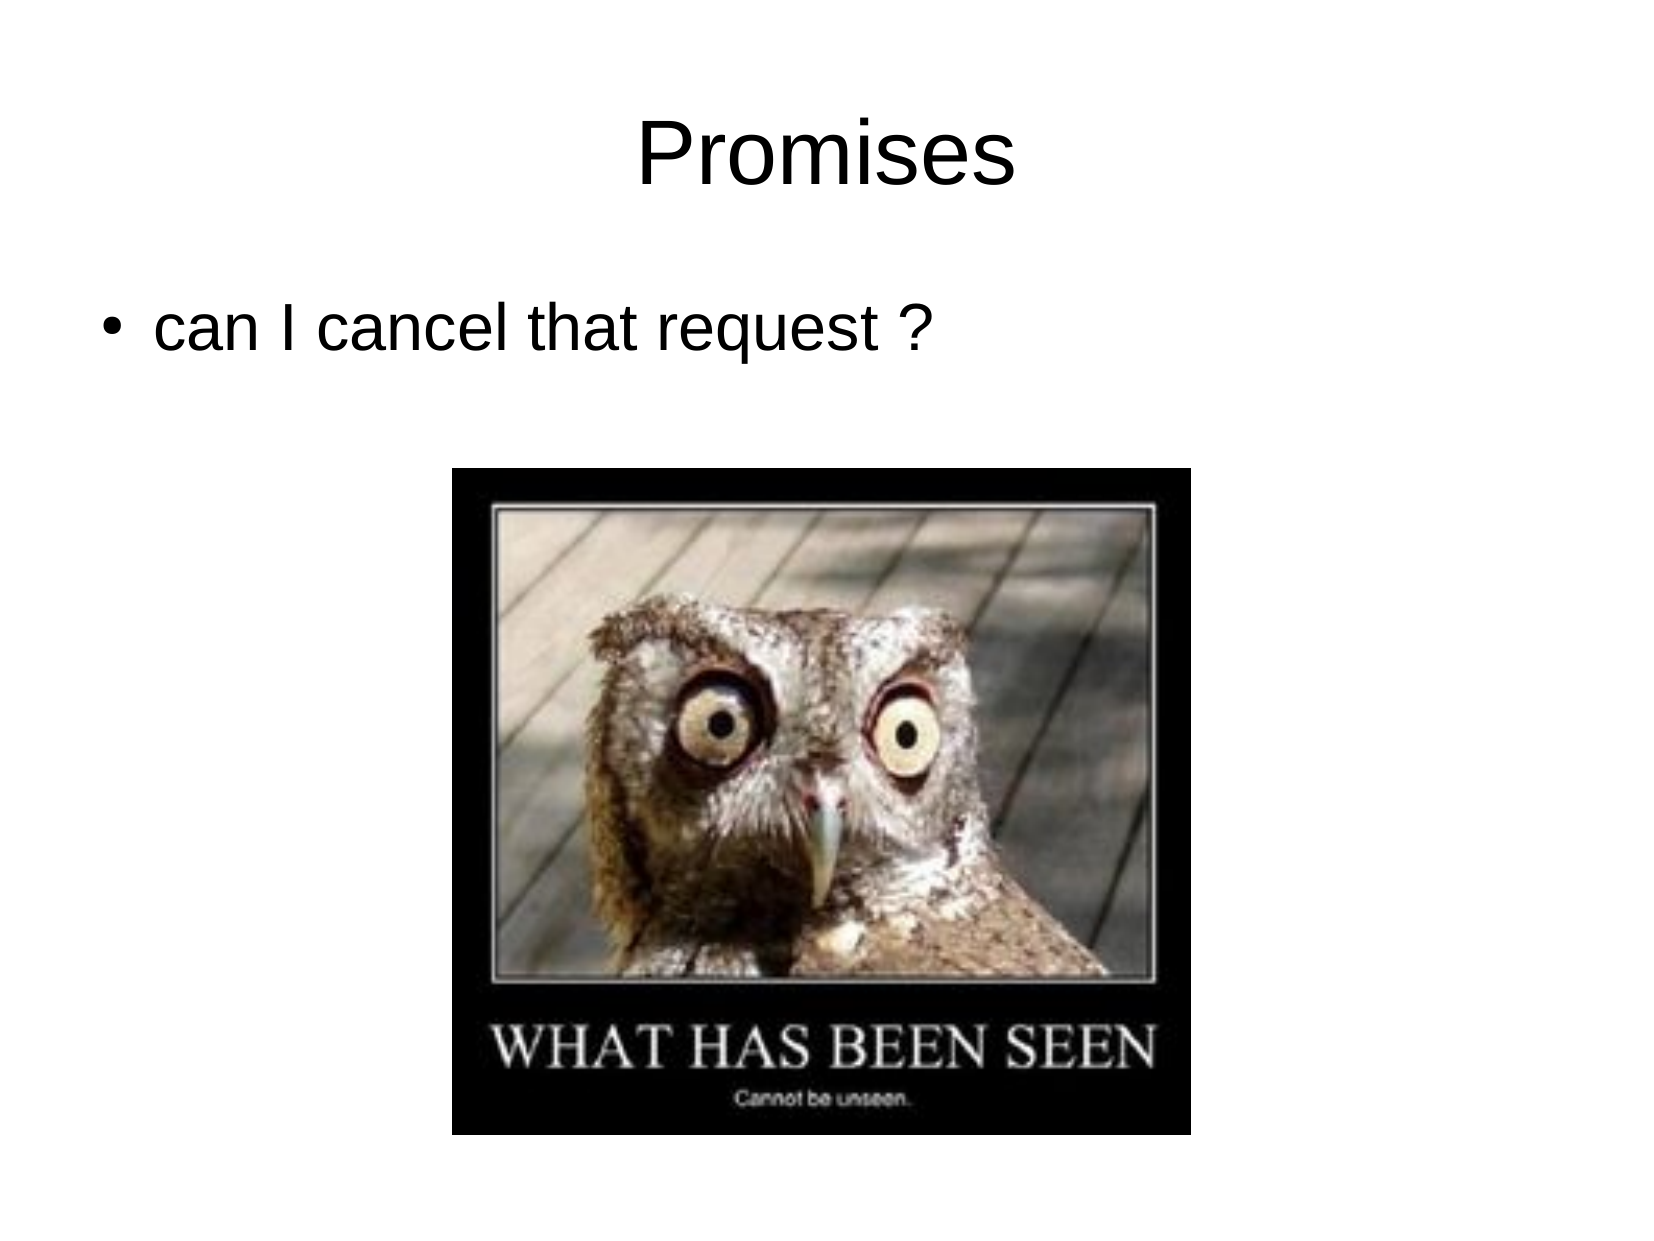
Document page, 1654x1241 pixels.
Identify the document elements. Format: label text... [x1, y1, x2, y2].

picture [452, 468, 1191, 1135]
title Promises [82, 49, 1571, 257]
list can I cancel that request ? [82, 290, 1571, 1010]
